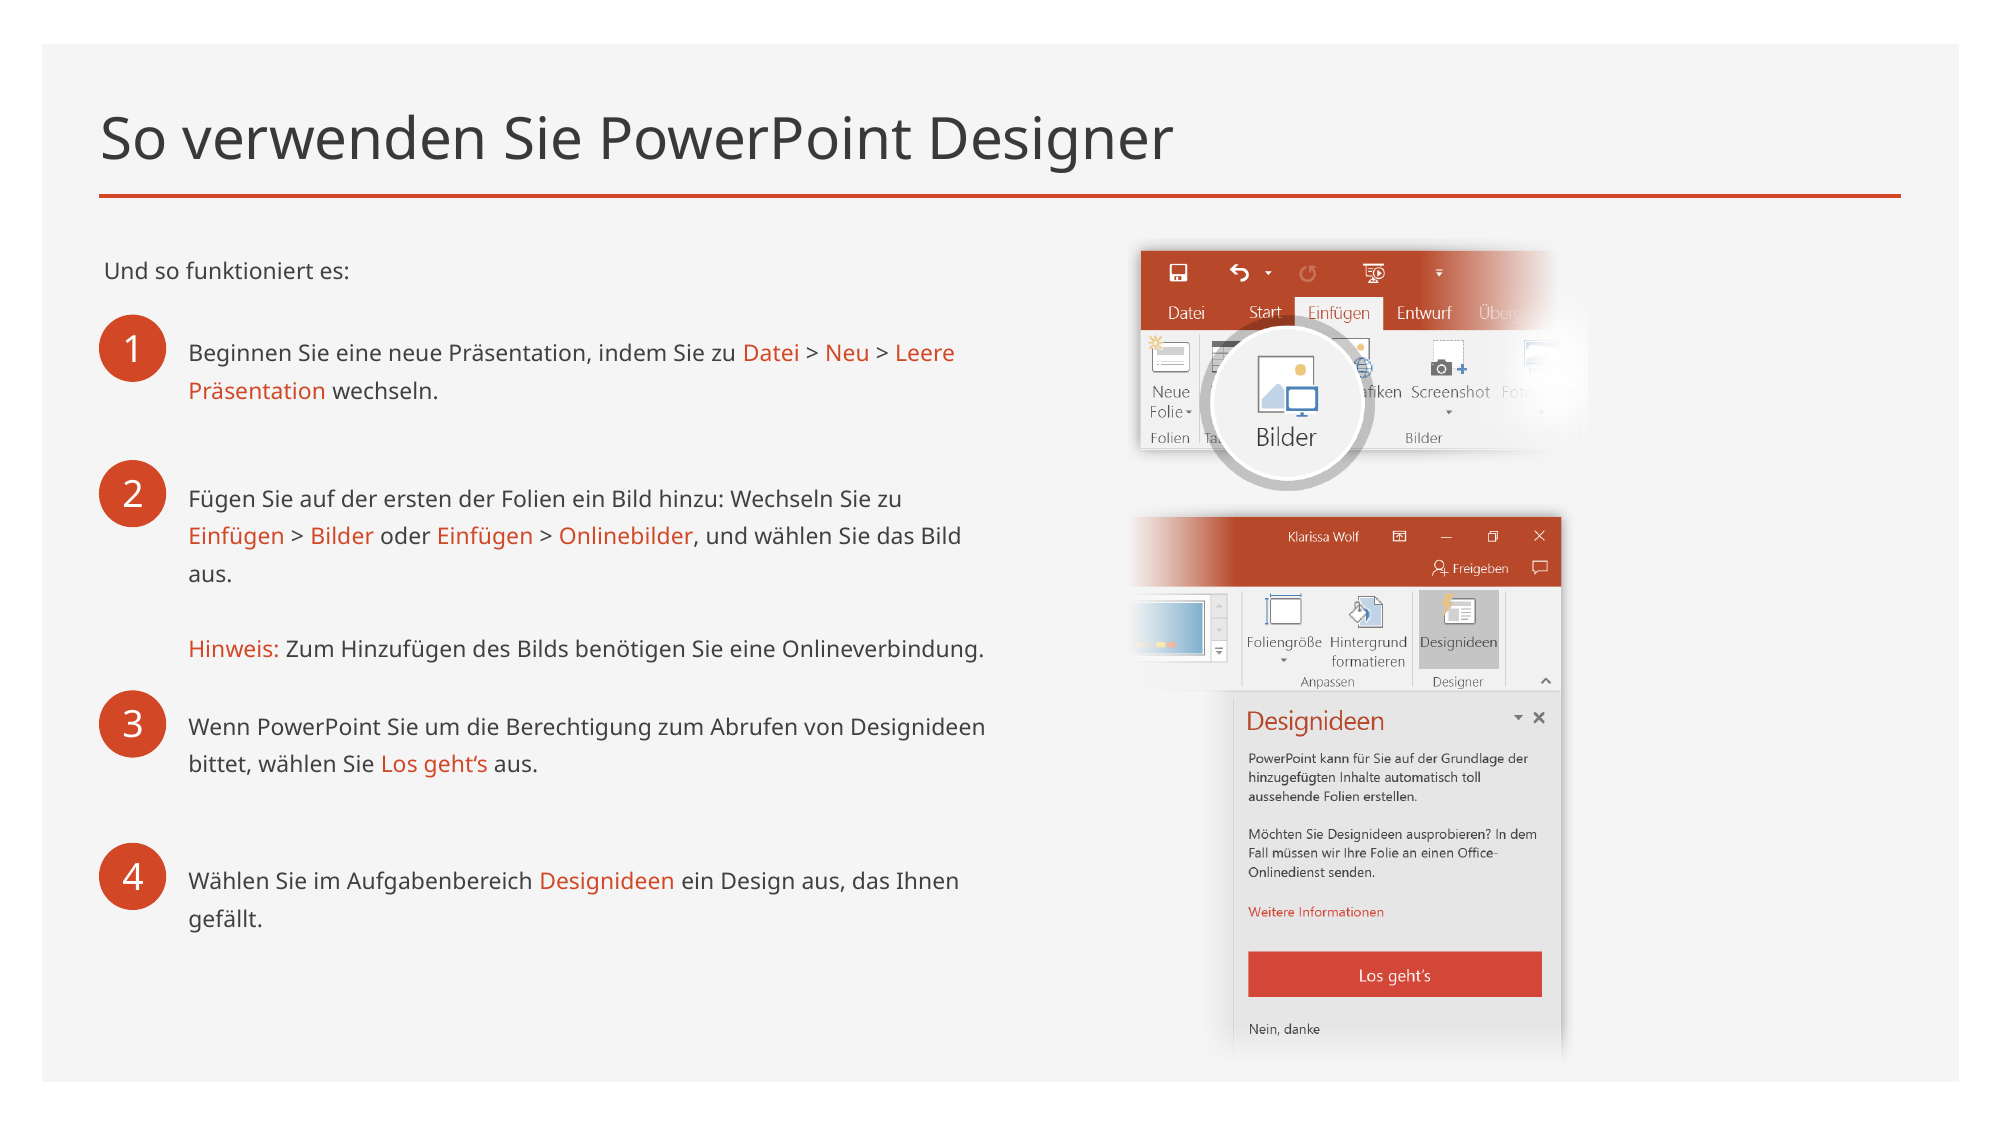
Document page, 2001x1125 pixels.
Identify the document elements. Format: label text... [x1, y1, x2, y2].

text_box [117, 754, 148, 758]
text_box Wenn PowerPoint Sie um die Berechtigung zum Abrufen von Designideen bittet, wählen Sie Los geht‘s aus. [173, 694, 1044, 820]
picture [1097, 503, 1574, 1079]
text_box Beginnen Sie eine neue Präsentation, indem Sie zu Datei > Neu > Leere Präsentation wechseln. [173, 321, 1059, 420]
title So verwenden Sie PowerPoint Designer [85, 73, 1214, 179]
text_box 3 [87, 693, 179, 754]
text_box 2 [87, 462, 179, 524]
text_box [118, 524, 147, 528]
text_box 1 [87, 317, 179, 378]
text_box Und so funktioniert es: [88, 238, 928, 317]
text_box [116, 378, 149, 382]
text_box 4 [87, 845, 179, 907]
text_box Wählen Sie im Aufgabenbereich Designideen ein Design aus, das Ihnen gefällt. [173, 849, 1044, 942]
text_box Fügen Sie auf der ersten der Folien ein Bild hinzu: Wechseln Sie zu Einfügen > Bilder oder Einfügen > Onlinebilder, und wählen Sie das Bild aus. Hinweis: Zum Hinzufügen des Bilds benötigen Sie eine Onlineverbindung. [173, 466, 1013, 694]
picture [1128, 238, 1588, 501]
